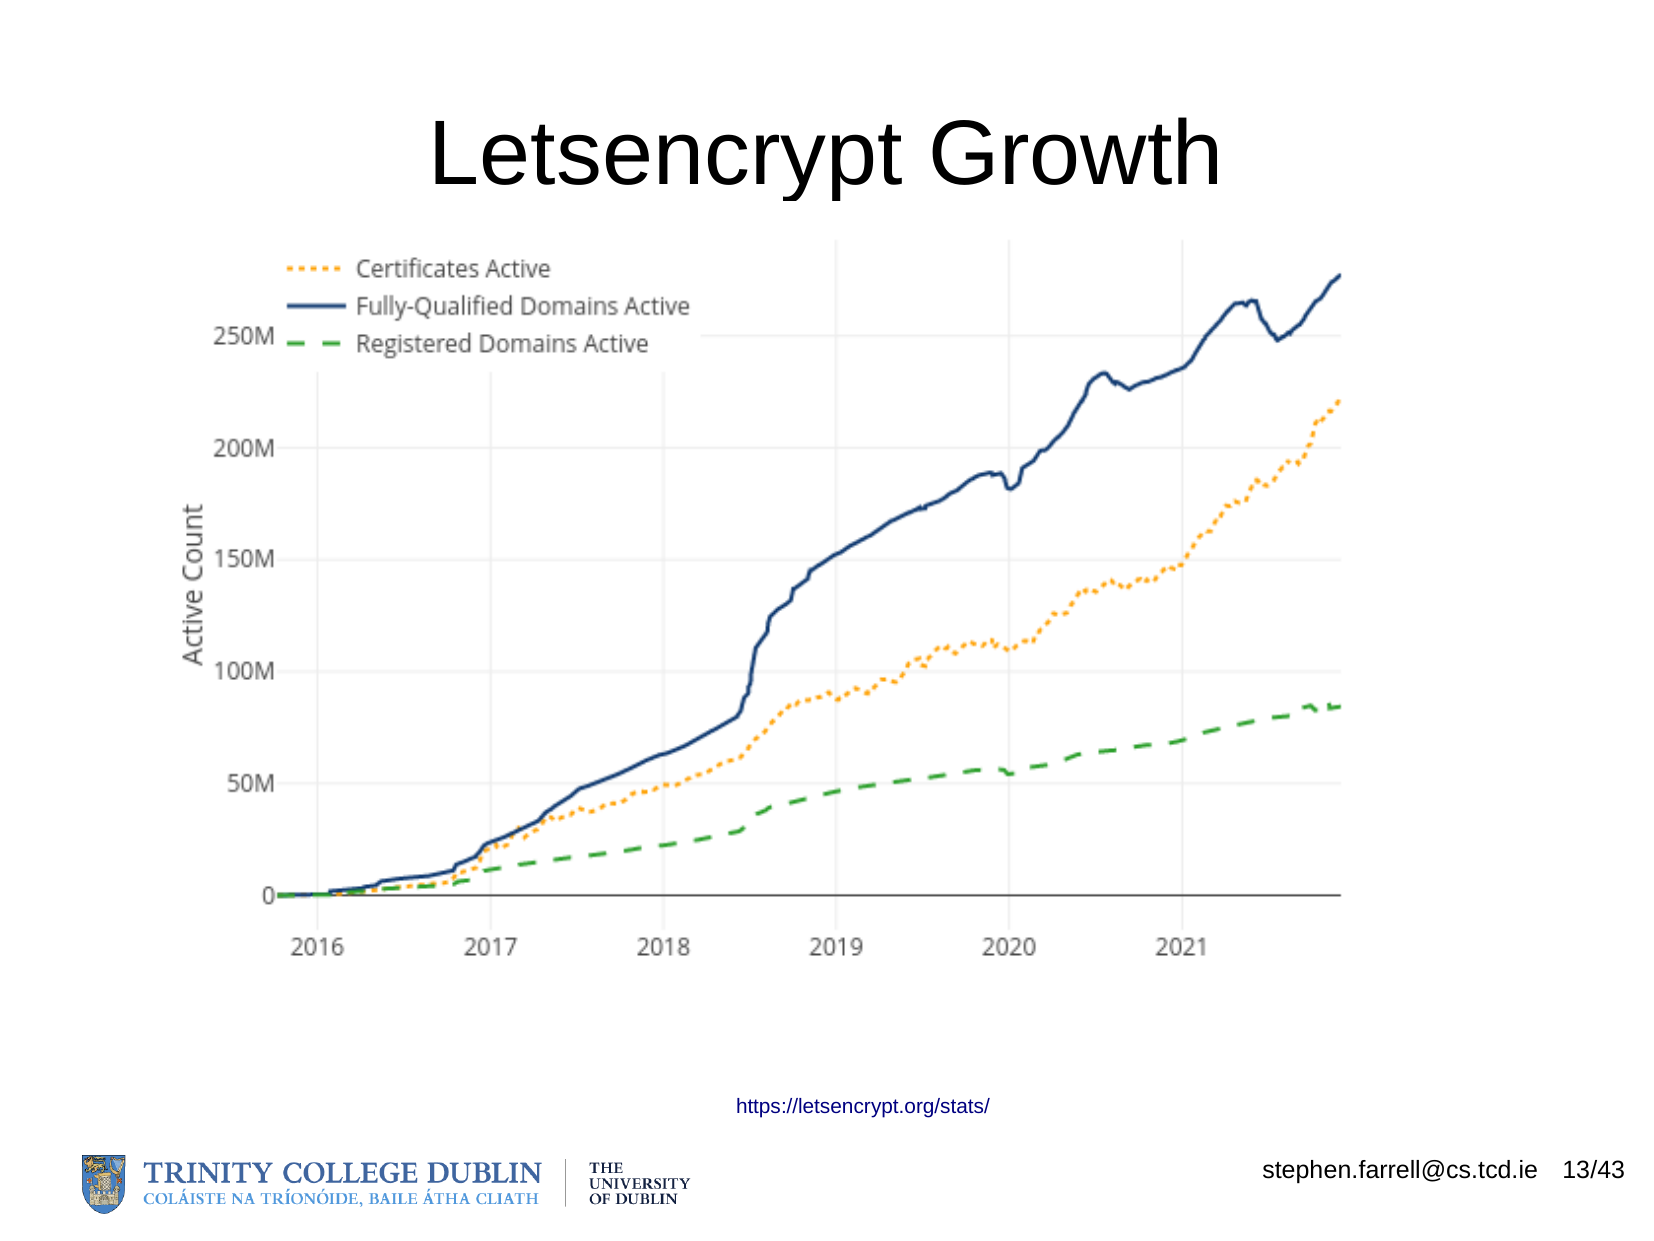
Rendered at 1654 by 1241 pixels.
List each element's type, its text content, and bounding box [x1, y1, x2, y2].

picture [120, 201, 1499, 1088]
picture [82, 1155, 694, 1214]
text_box https://letsencrypt.org/stats/ [721, 1088, 1006, 1126]
title Letsencrypt Growth [82, 49, 1571, 257]
